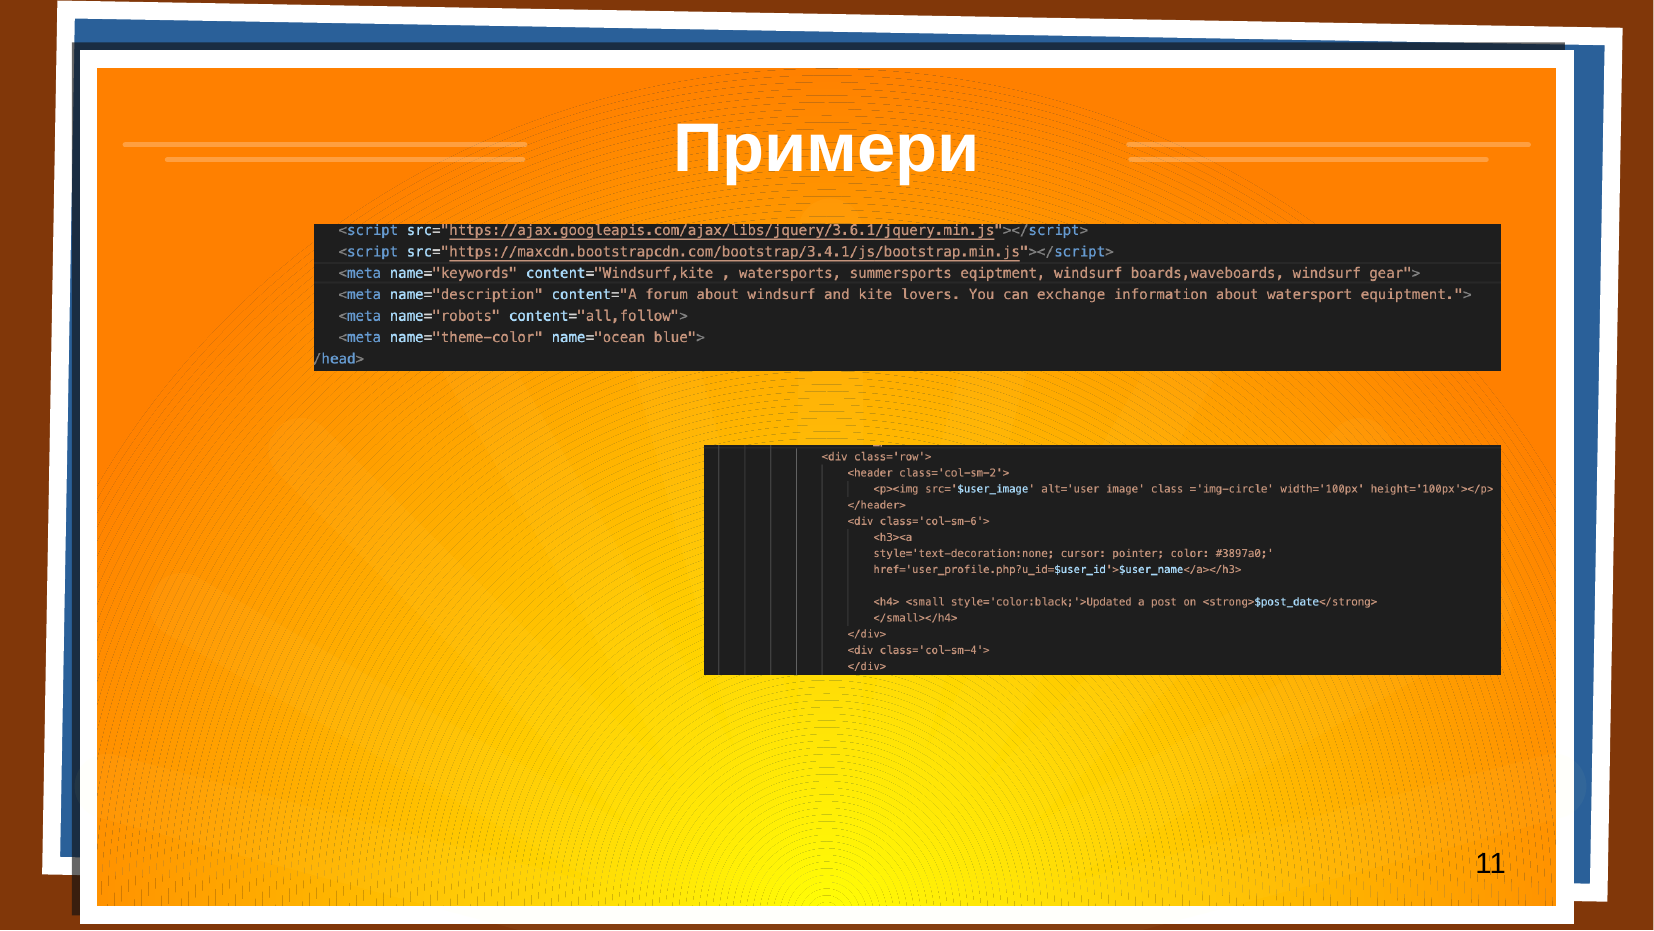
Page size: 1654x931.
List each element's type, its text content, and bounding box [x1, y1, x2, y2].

picture [314, 224, 1501, 371]
picture [704, 445, 1501, 676]
title Примери [531, 73, 1123, 222]
